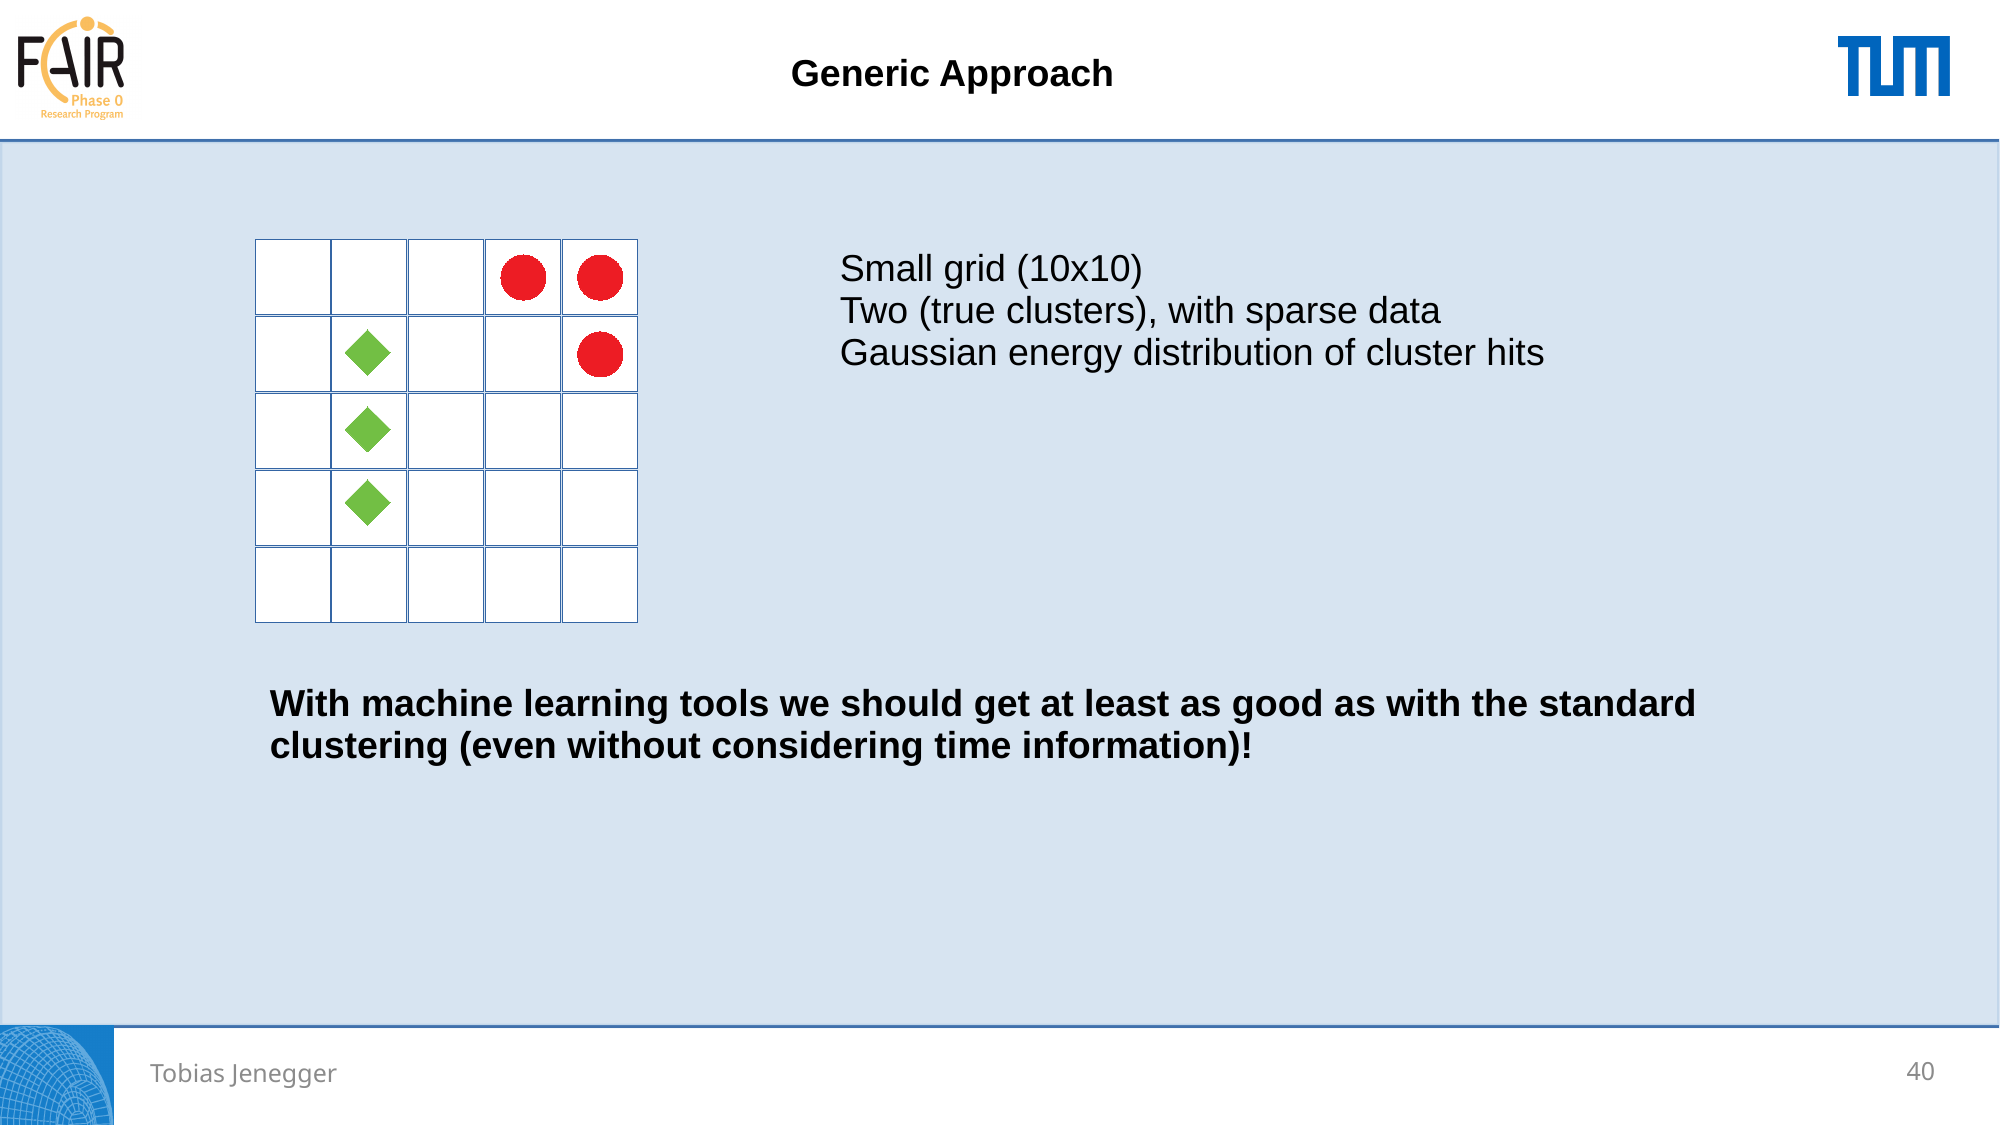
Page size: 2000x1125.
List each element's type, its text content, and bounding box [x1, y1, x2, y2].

text_box [255, 470, 407, 546]
text_box [562, 393, 638, 469]
text_box [408, 470, 484, 546]
text_box [408, 316, 484, 392]
text_box With machine learning tools we should get at least as good as with the standard clustering (even without considering time information)! [255, 675, 1891, 774]
text_box [255, 239, 407, 315]
text_box [485, 239, 561, 315]
text_box [408, 393, 484, 469]
text_box [562, 470, 638, 546]
picture [15, 15, 142, 120]
text_box [562, 547, 638, 623]
text_box [255, 316, 407, 392]
text_box [562, 239, 638, 315]
picture [0, 1025, 114, 1125]
text_box [485, 393, 561, 469]
text_box Generic Approach [345, 45, 1561, 102]
text_box [255, 393, 407, 469]
text_box [485, 470, 561, 546]
text_box [255, 547, 407, 623]
text_box [485, 316, 561, 392]
text_box [408, 547, 484, 623]
text_box [562, 316, 638, 392]
text_box Small grid (10x10) Two (true clusters), with sparse data Gaussian energy distribution of cluster hits [825, 239, 1831, 381]
picture [1838, 36, 1950, 96]
text_box [408, 239, 484, 315]
text_box [485, 547, 561, 623]
